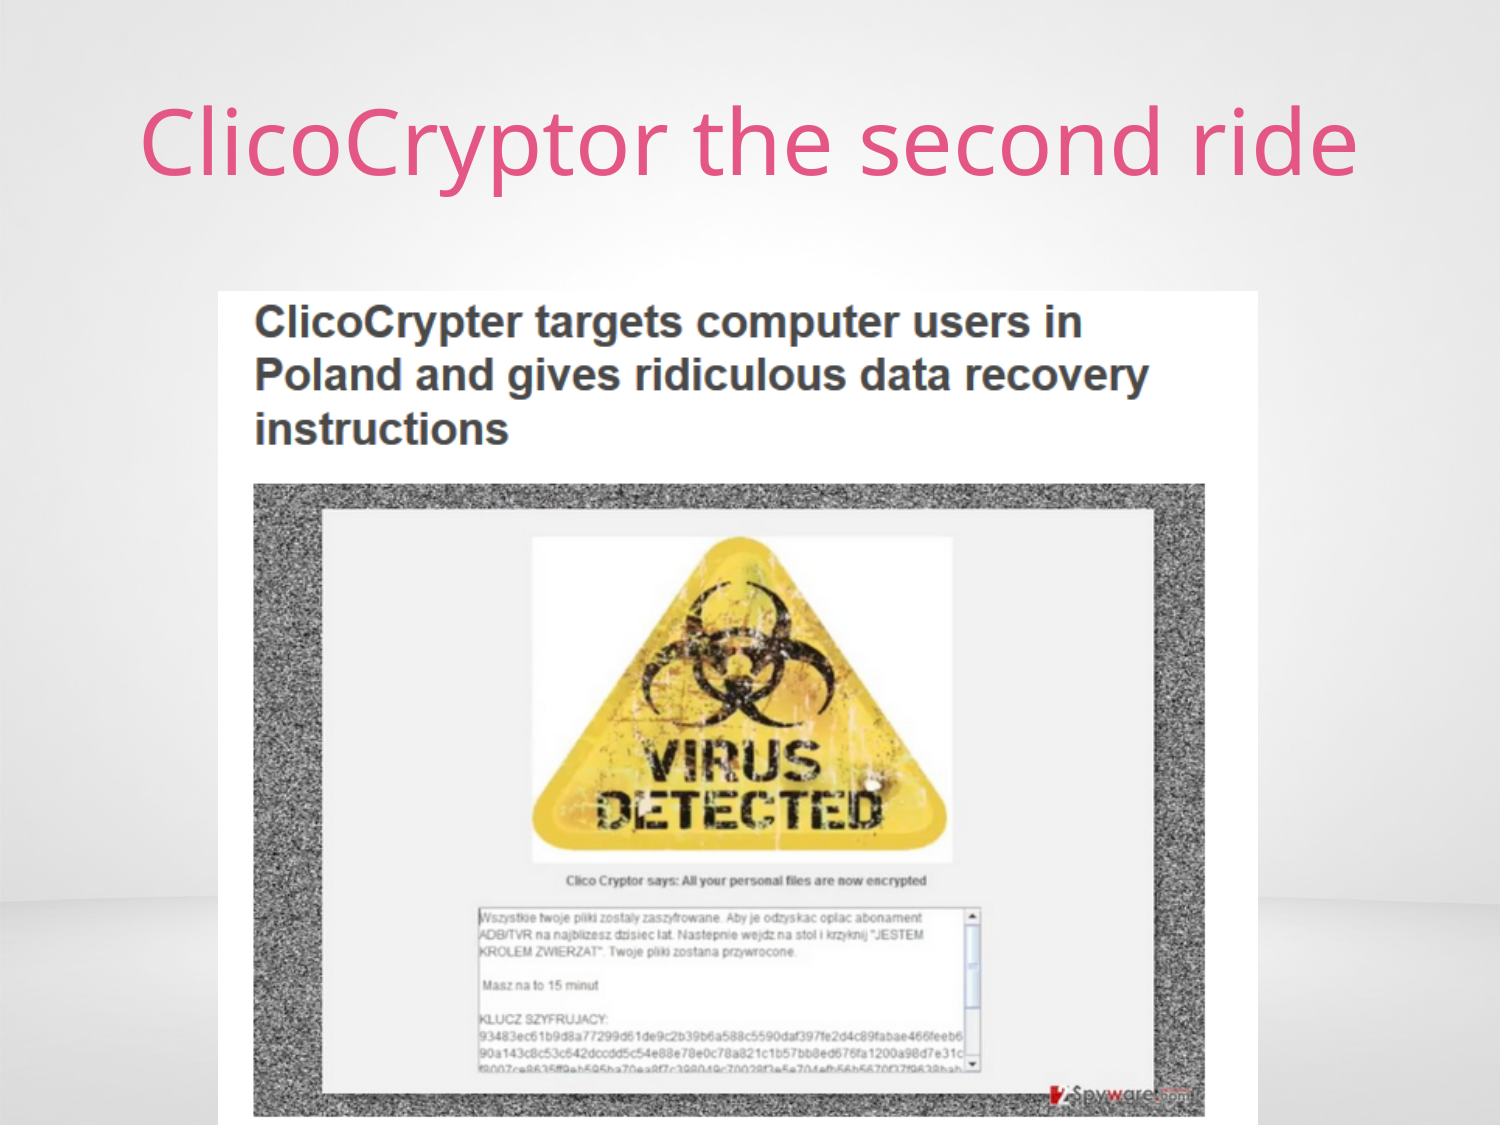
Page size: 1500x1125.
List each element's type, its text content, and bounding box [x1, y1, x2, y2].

picture [0, 0, 1500, 1125]
title ClicoCryptor the second ride [75, 45, 1425, 233]
